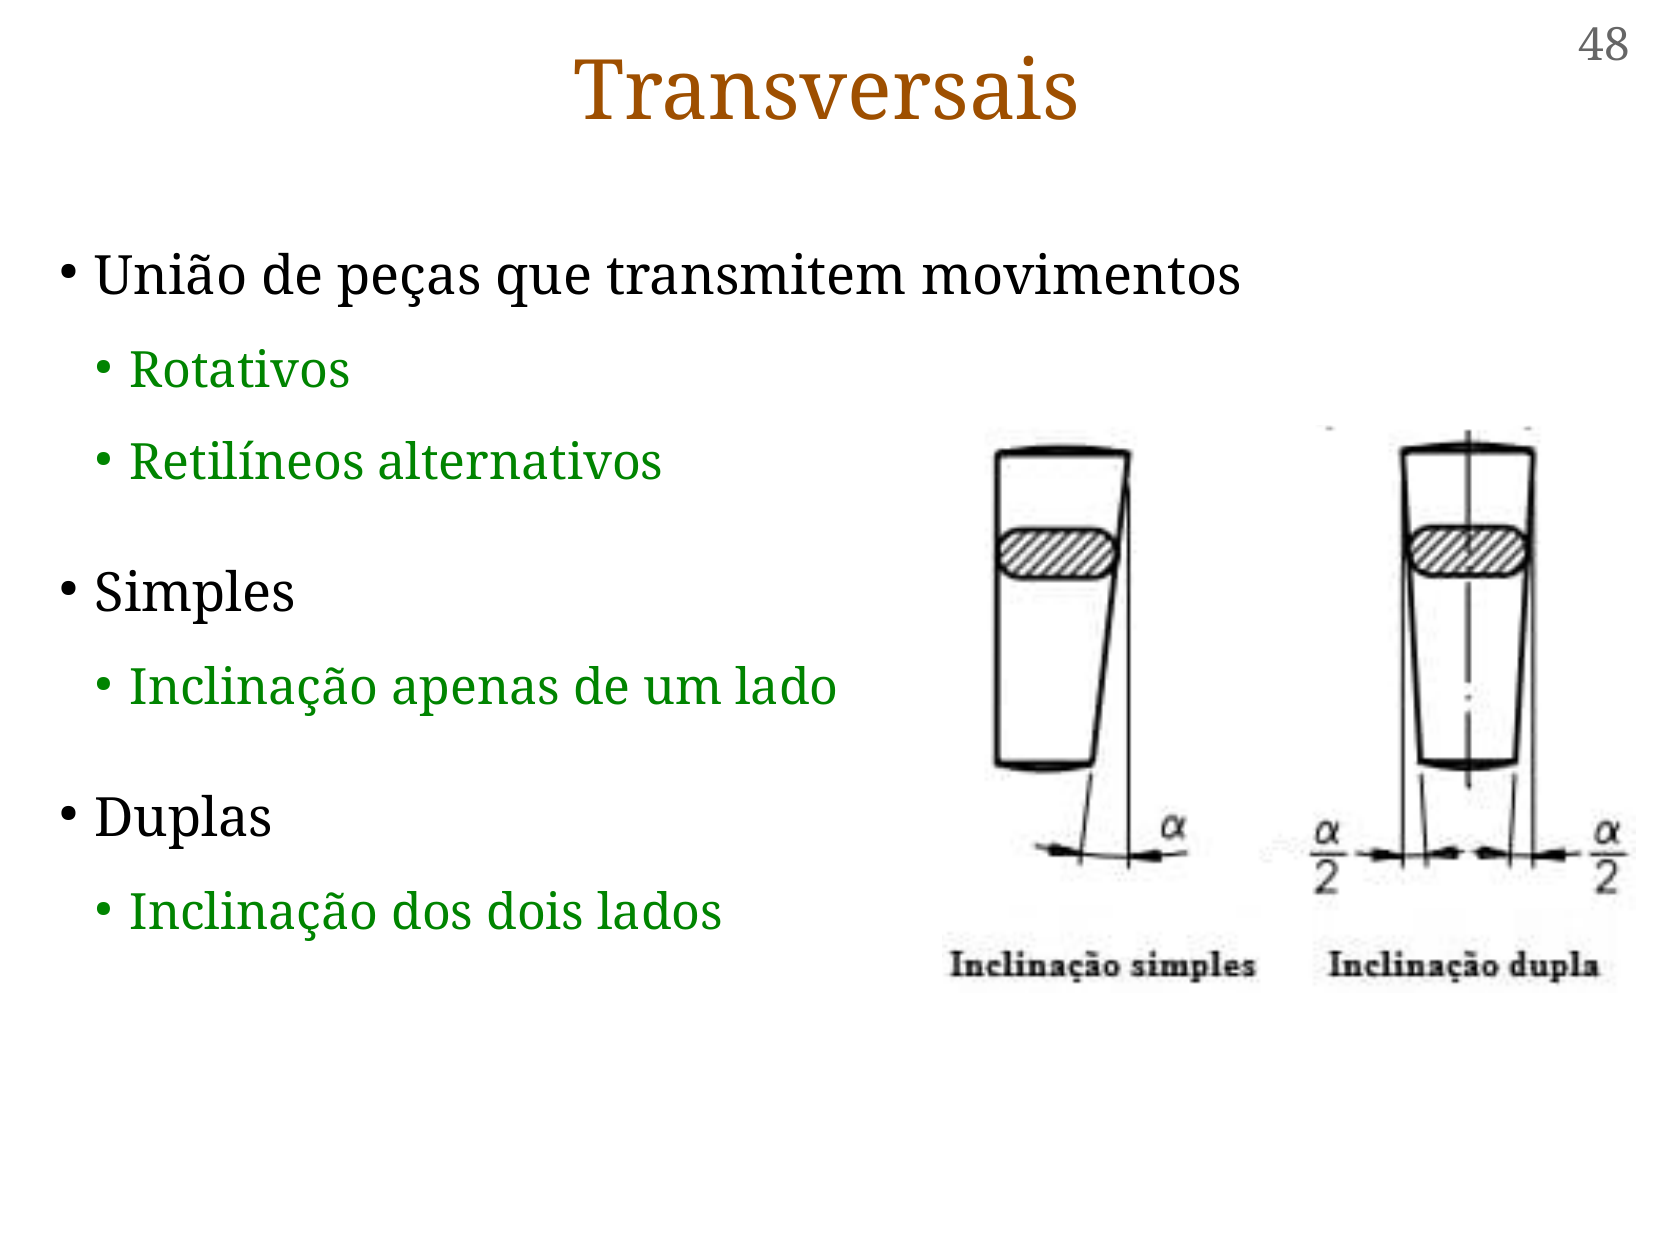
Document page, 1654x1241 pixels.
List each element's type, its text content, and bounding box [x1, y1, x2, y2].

list União de peças que transmitem movimentos Rotativos Retilíneos alternativos Simples Inclinação apenas de um lado Duplas Inclinação dos dois lados [59, 236, 1595, 1211]
picture [942, 425, 1636, 993]
title Transversais [59, 29, 1595, 148]
